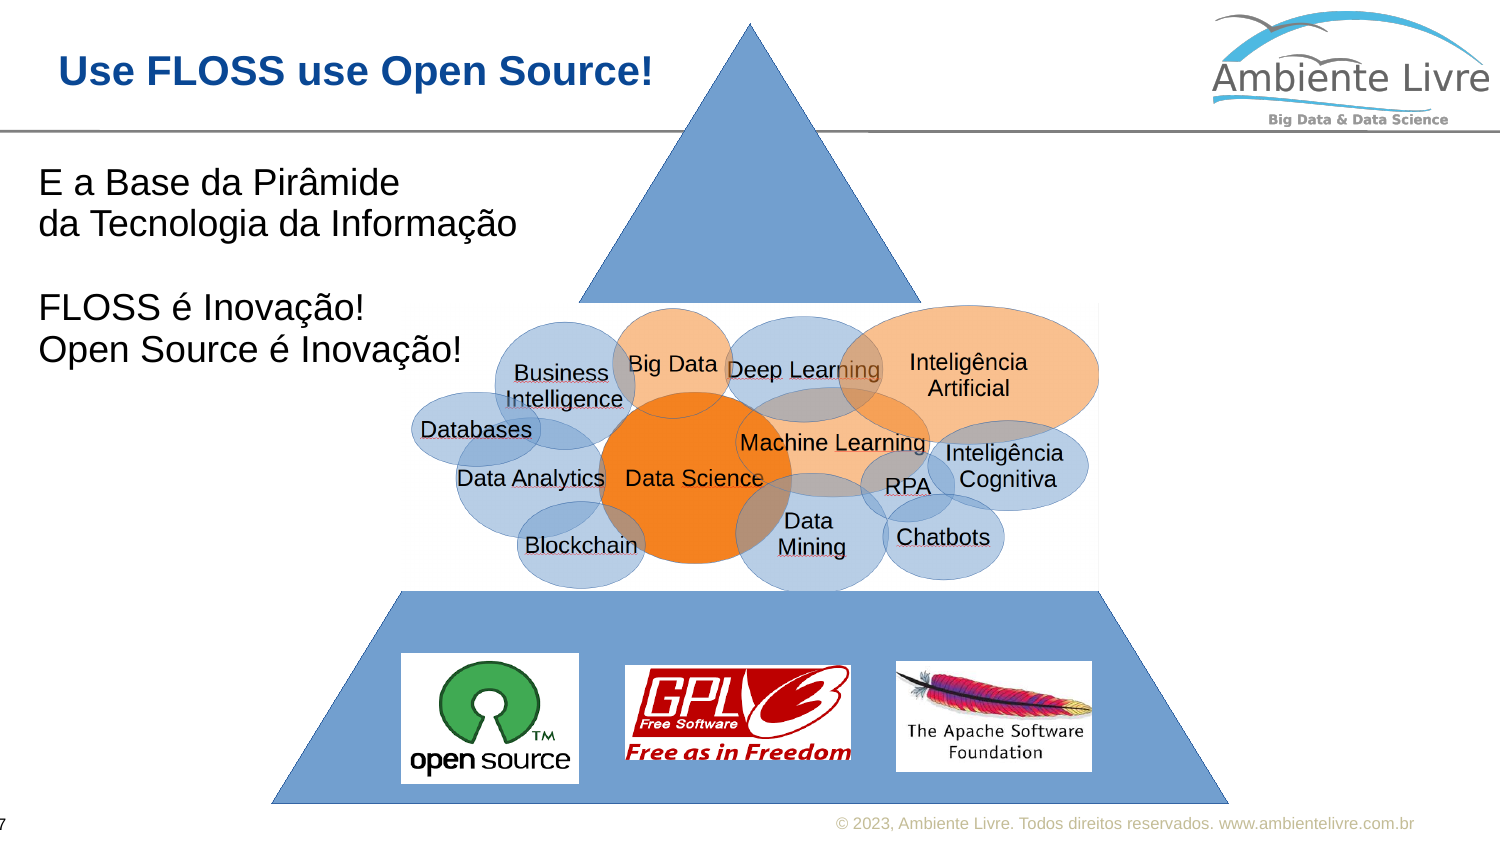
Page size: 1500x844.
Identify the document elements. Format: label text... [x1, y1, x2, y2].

text_box [578, 23, 922, 303]
picture [896, 661, 1092, 772]
title Use FLOSS use Open Source! [43, 8, 1127, 129]
picture [625, 665, 851, 760]
picture [1212, 11, 1489, 127]
text_box E a Base da Pirâmide da Tecnologia da Informação FLOSS é Inovação! Open Source é Inovação! [23, 153, 533, 379]
picture [187, 303, 1313, 591]
text_box [271, 591, 1229, 804]
picture [401, 653, 579, 784]
